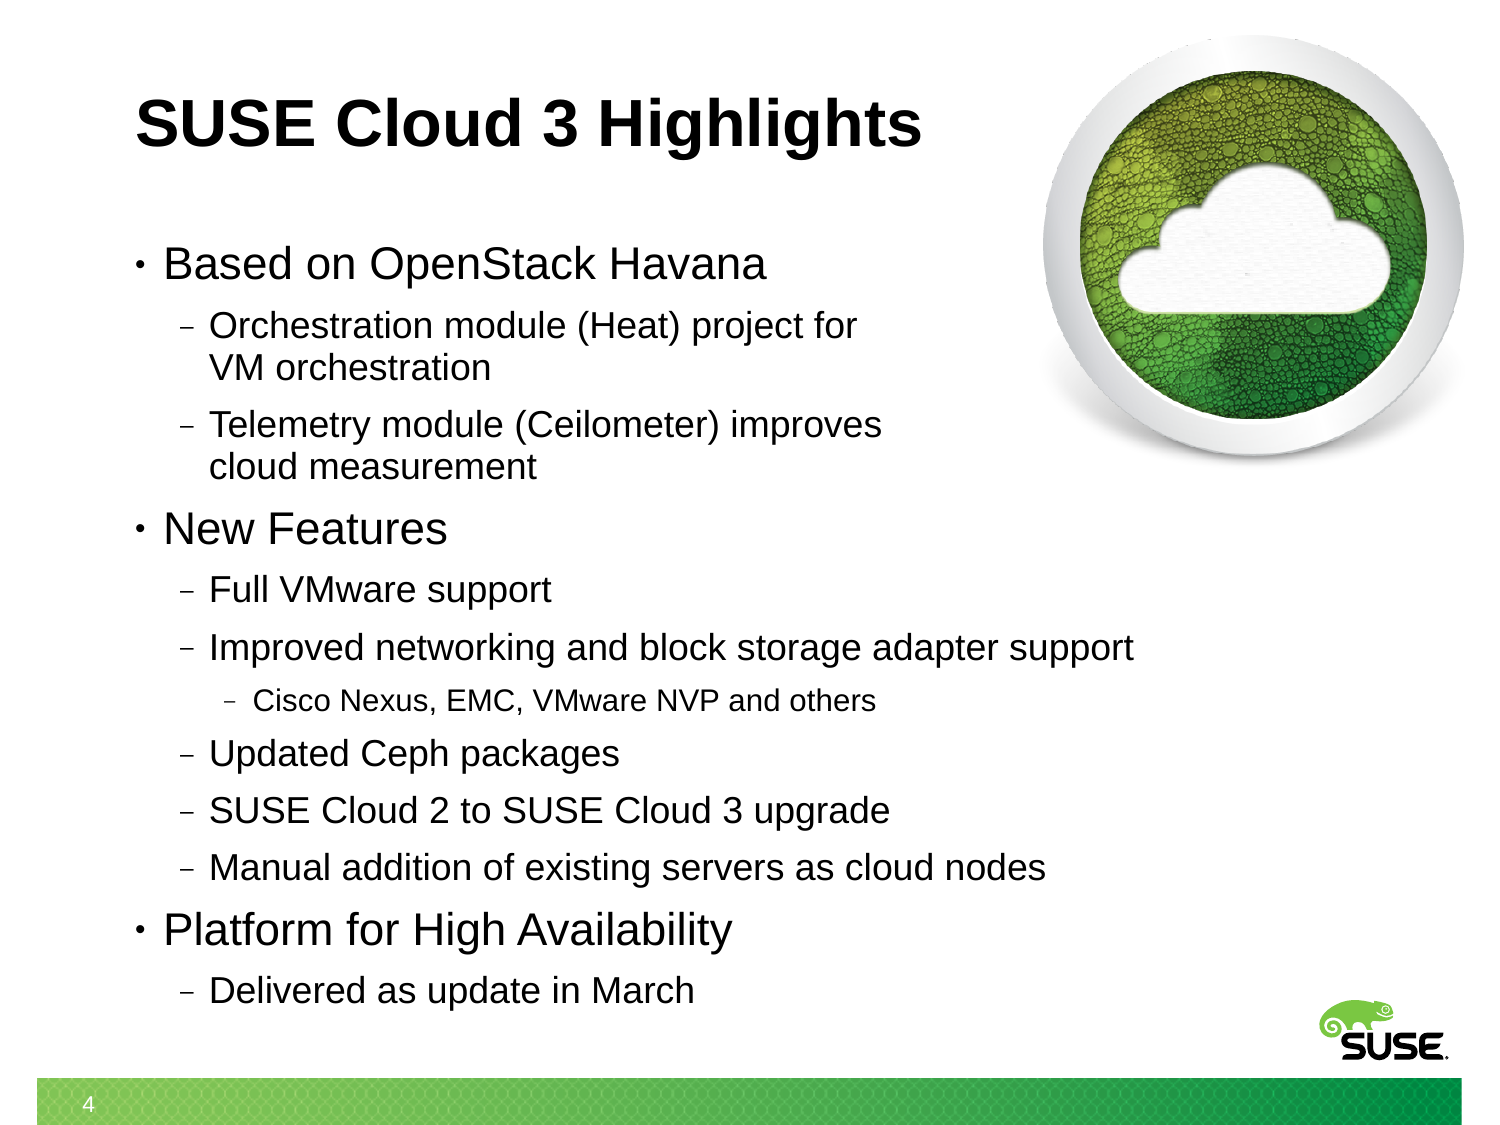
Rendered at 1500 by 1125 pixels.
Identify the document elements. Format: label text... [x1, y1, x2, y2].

picture [37, 1078, 1462, 1125]
picture [1035, 34, 1471, 471]
title SUSE Cloud 3 Highlights [135, 41, 1035, 204]
list Based on OpenStack Havana Orchestration module (Heat) project for VM orchestration Telemetry module (Ceilometer) improves cloud measurement New Features Full VMware support Improved networking and block storage adapter support Cisco Nexus, EMC, VMware NVP and others Updated Ceph packages SUSE Cloud 2 to SUSE Cloud 3 upgrade Manual addition of existing servers as cloud nodes Platform for High Availability Delivered as update in March [135, 238, 1372, 892]
